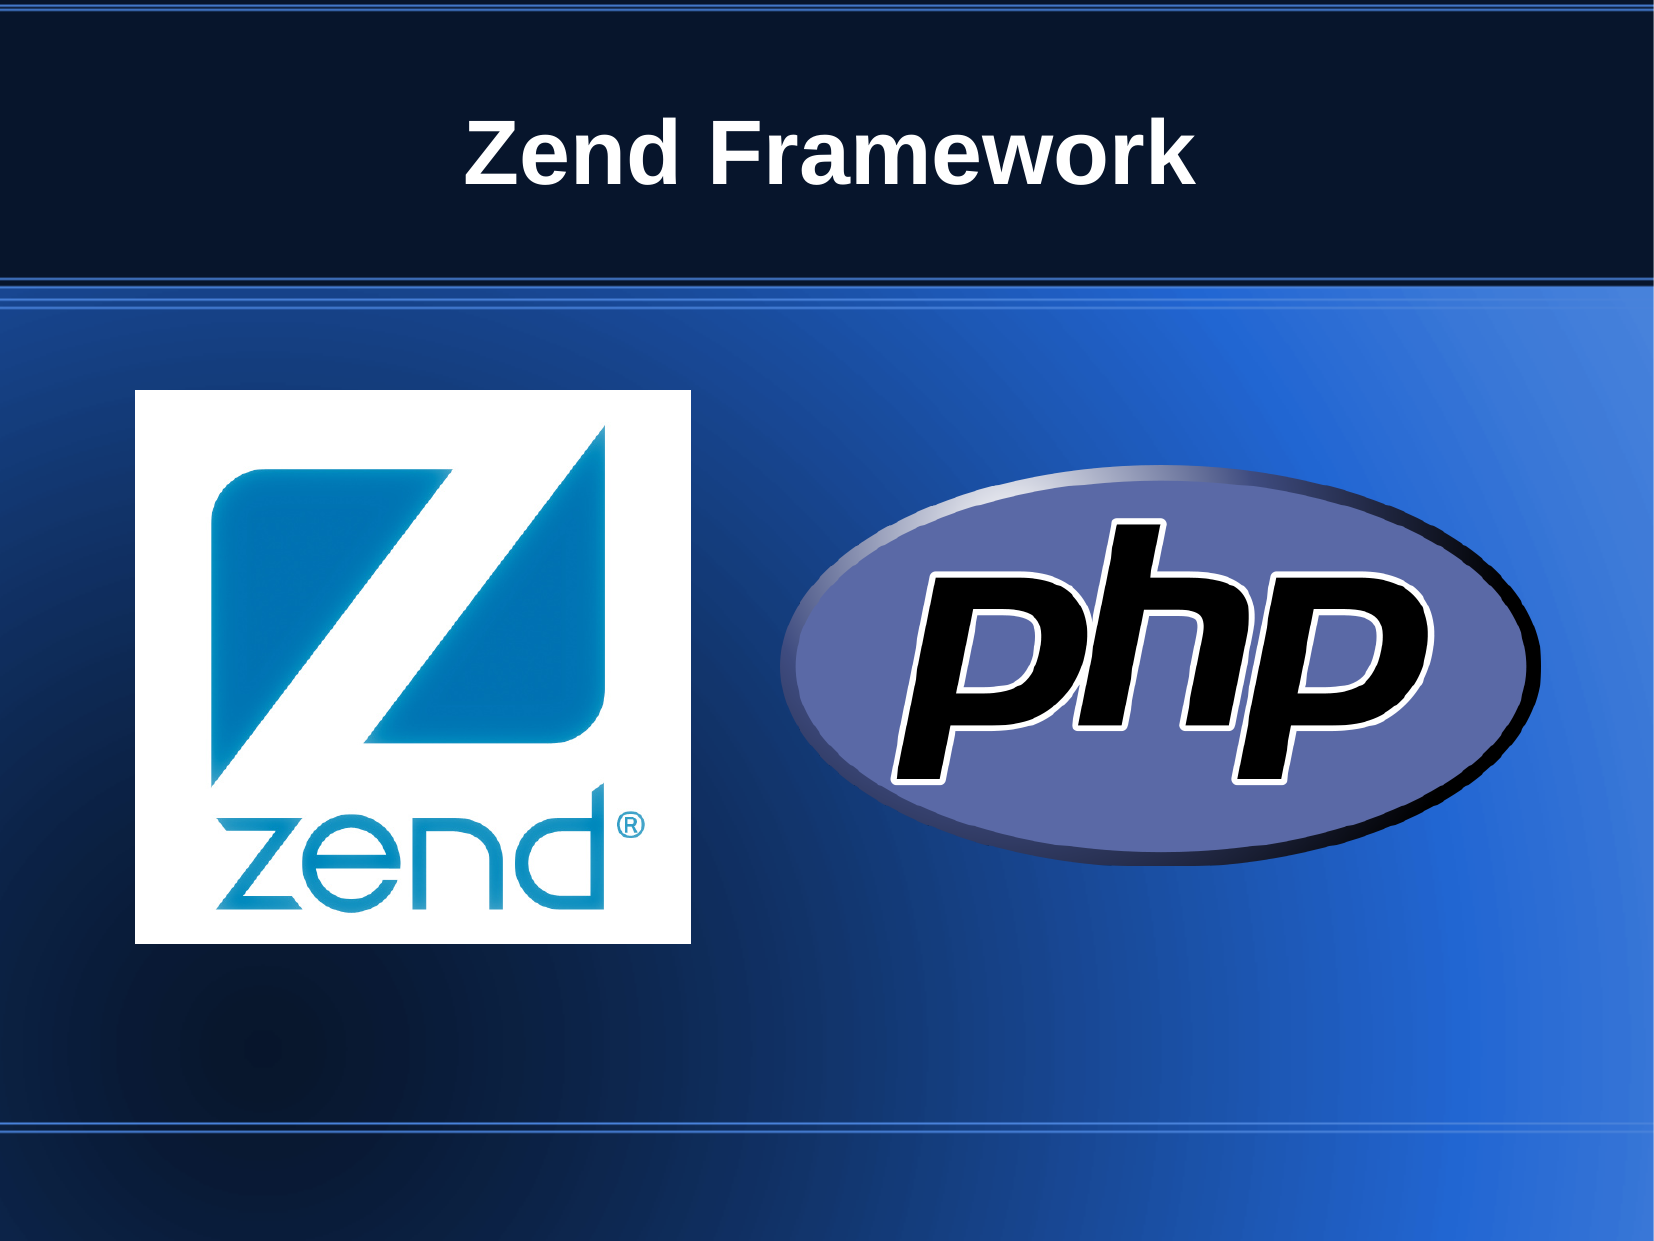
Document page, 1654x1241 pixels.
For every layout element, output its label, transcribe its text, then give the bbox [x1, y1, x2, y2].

title Zend Framework [82, 49, 1571, 257]
picture [0, 0, 1654, 1241]
